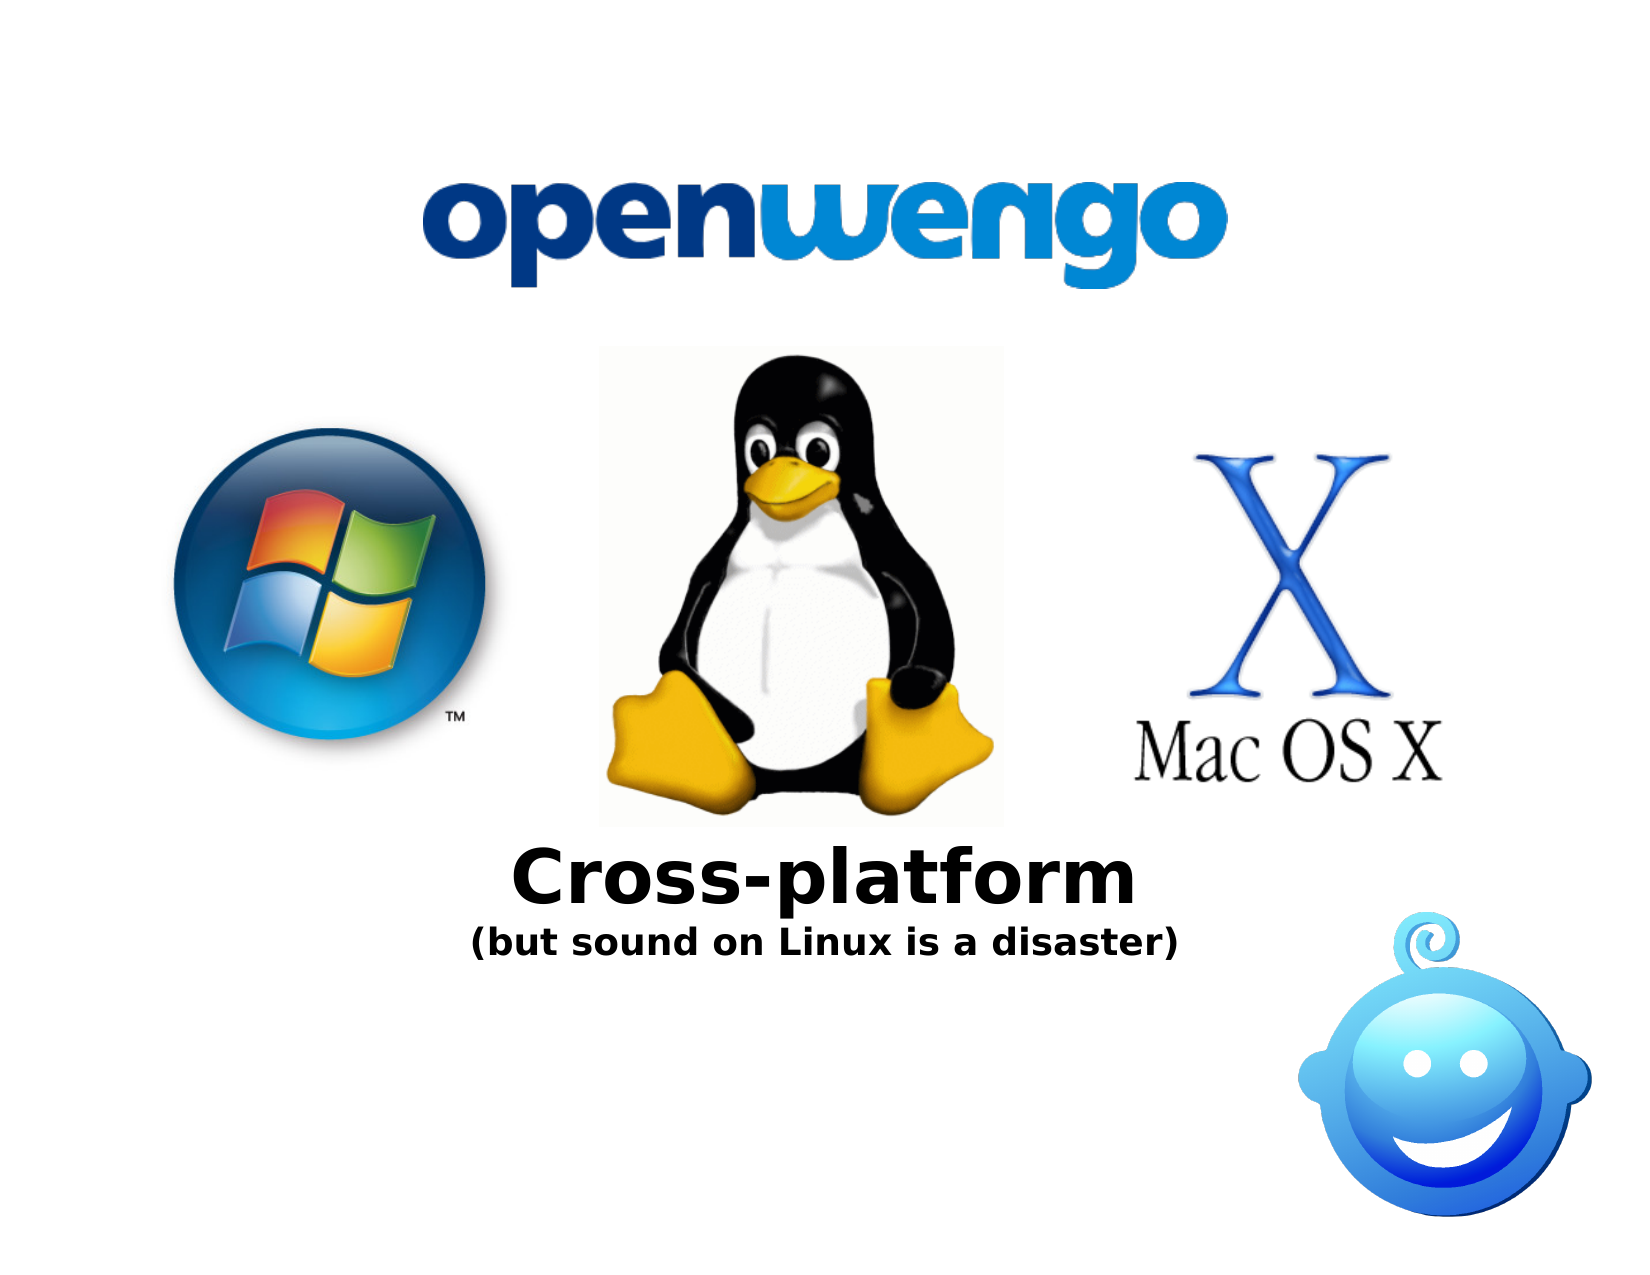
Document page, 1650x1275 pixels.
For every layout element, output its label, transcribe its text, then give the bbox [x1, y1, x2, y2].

picture [28, 346, 1004, 827]
text_box Cross-platform (but sound on Linux is a disaster) [454, 826, 1196, 972]
picture [1298, 911, 1592, 1217]
picture [423, 182, 1228, 289]
picture [1115, 436, 1449, 823]
